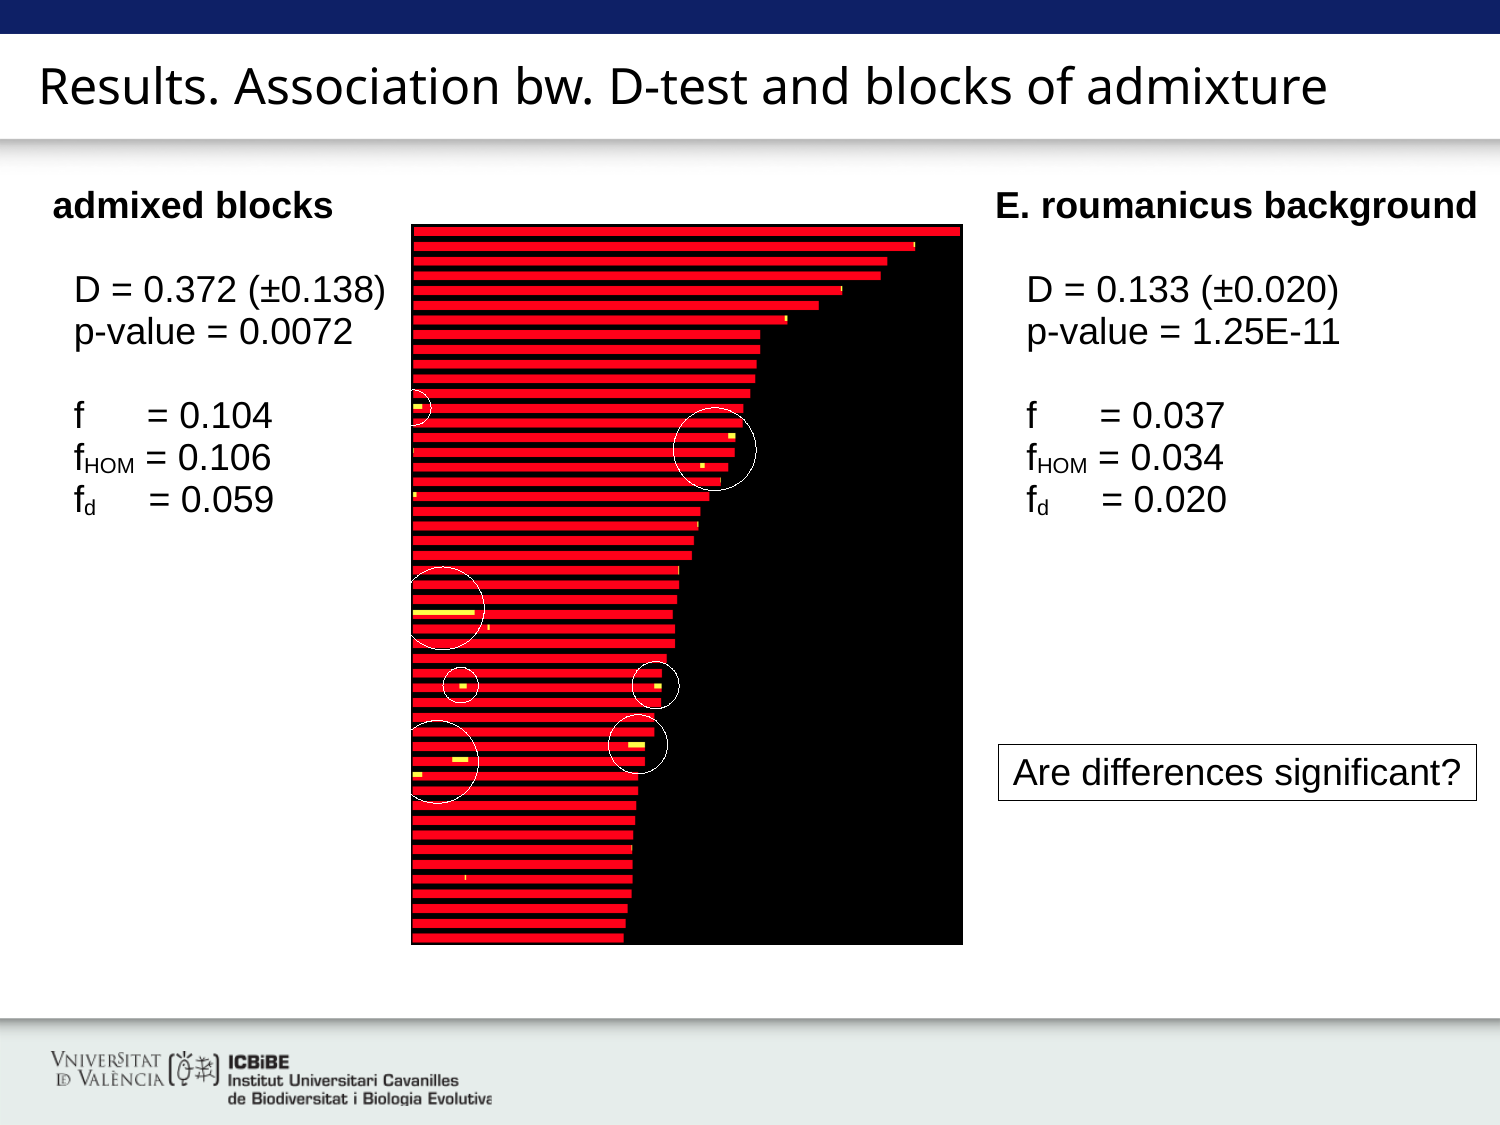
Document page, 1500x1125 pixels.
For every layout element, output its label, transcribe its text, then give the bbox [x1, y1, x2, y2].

picture [0, 0, 1500, 214]
text_box Are differences significant? [998, 744, 1477, 801]
text_box E. roumanicus background D = 0.133 (±0.020) p-value = 1.25E-11 f = 0.037 fHOM = 0.034 fd = 0.020 [980, 177, 1494, 553]
picture [0, 1018, 1500, 1125]
list Results. Association bw. D-test and blocks of admixture [23, 47, 1465, 110]
picture [411, 224, 963, 945]
text_box admixed blocks D = 0.372 (±0.138) p-value = 0.0072 f = 0.104 fHOM = 0.106 fd = 0.059 [37, 177, 402, 595]
